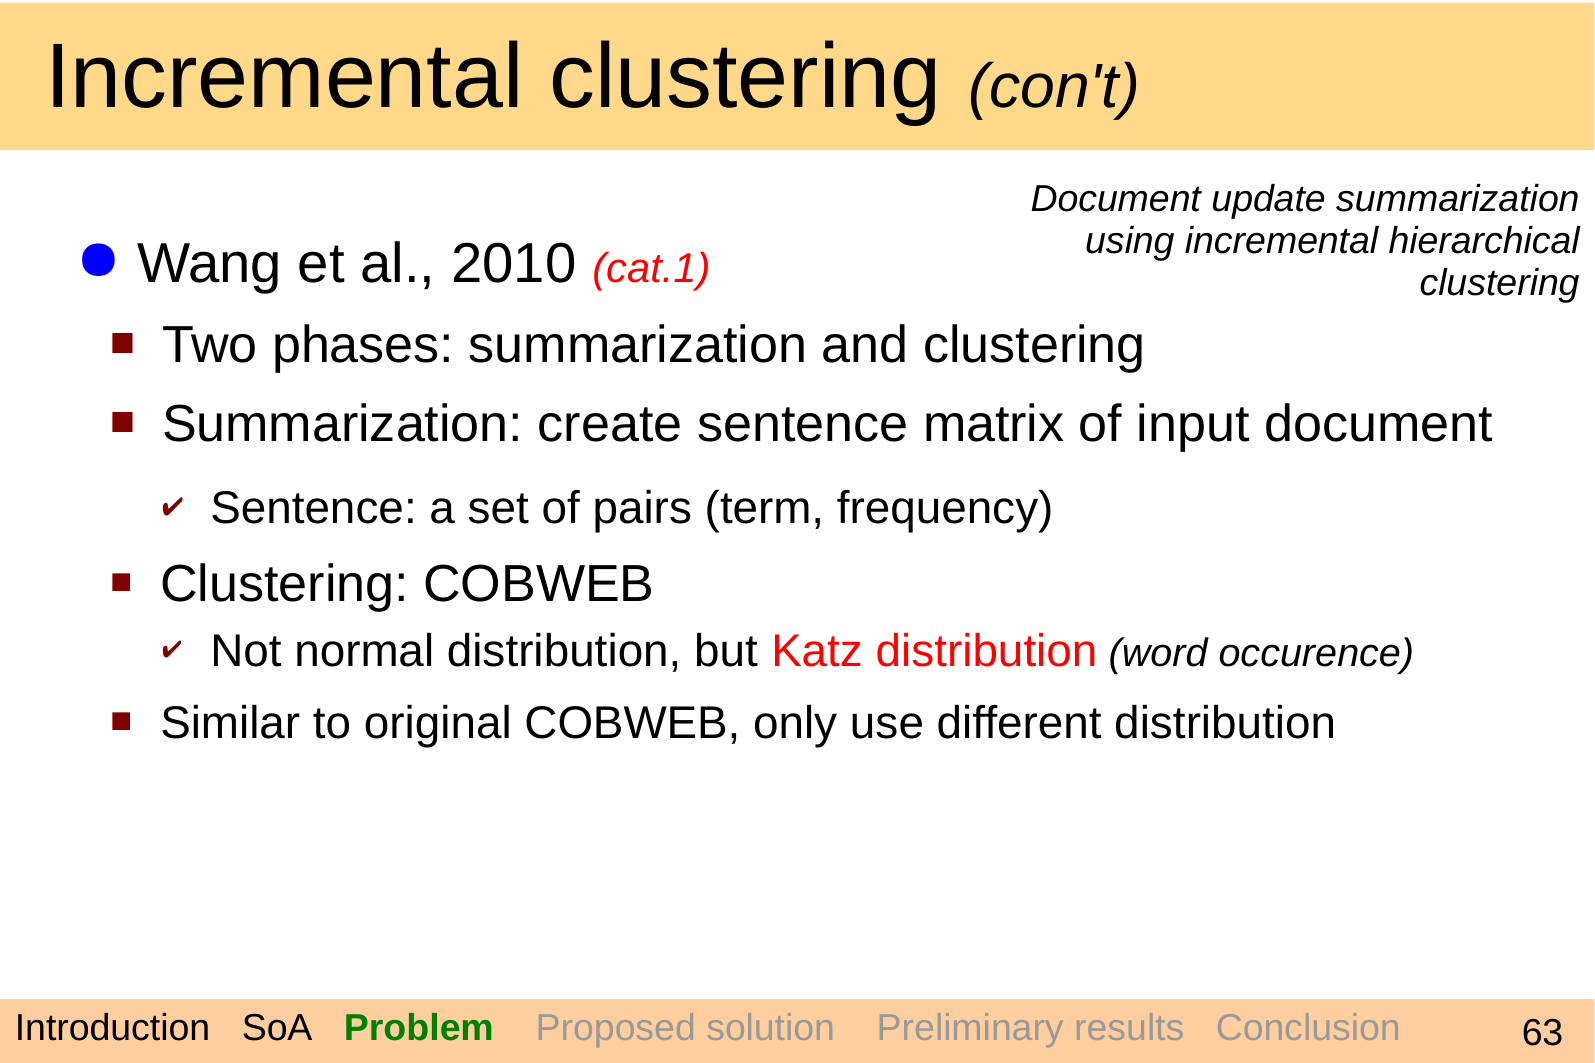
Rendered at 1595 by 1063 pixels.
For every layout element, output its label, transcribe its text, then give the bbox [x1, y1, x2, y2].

list Wang et al., 2010 (cat.1) Two phases: summarization and clustering Summarization: create sentence matrix of input document Sentence: a set of pairs (term, frequency) Clustering: COBWEB Not normal distribution, but Katz distribution (word occurence) Similar to original COBWEB, only use different distribution [76, 231, 1595, 999]
list Document update summarization using incremental hierarchical clustering [991, 177, 1580, 304]
text_box <number> [1377, 1003, 1579, 1063]
text_box Introduction SoA Problem Proposed solution Preliminary results Conclusion [0, 999, 1595, 1063]
title Incremental clustering (con't) [0, 2, 1595, 151]
